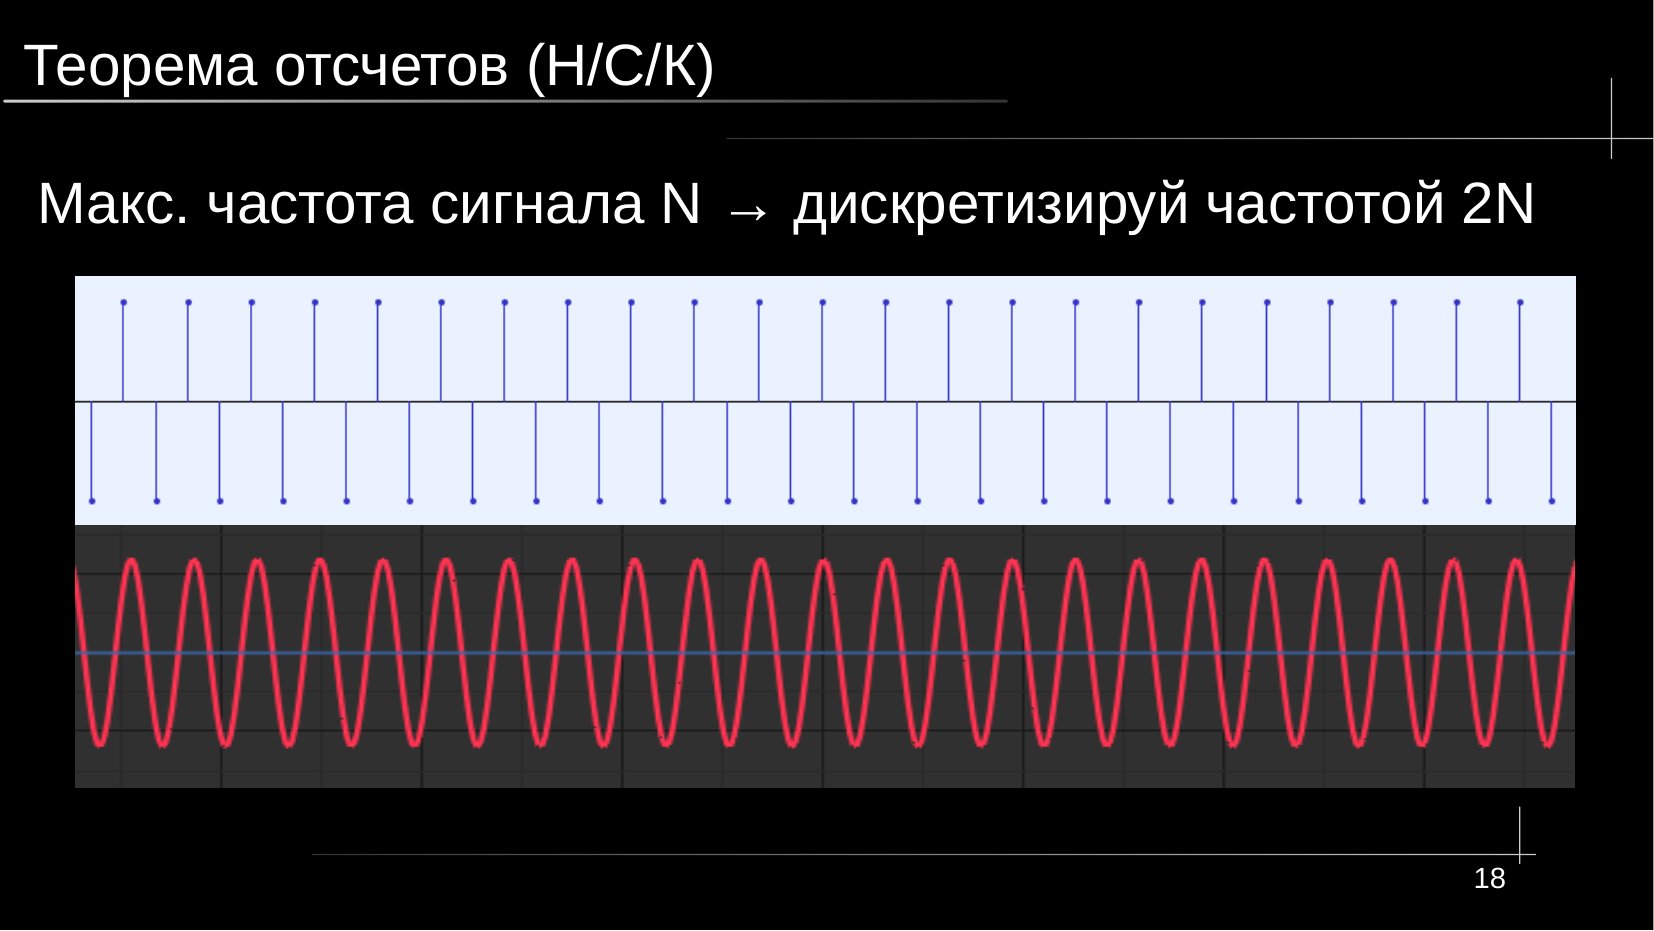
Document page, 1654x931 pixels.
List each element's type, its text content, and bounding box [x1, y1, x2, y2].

picture [75, 276, 1576, 788]
title Макс. частота сигнала N → дискретизируй частотой 2N [37, 150, 1603, 257]
title Теорема отсчетов (Н/С/К) [23, 11, 1589, 119]
